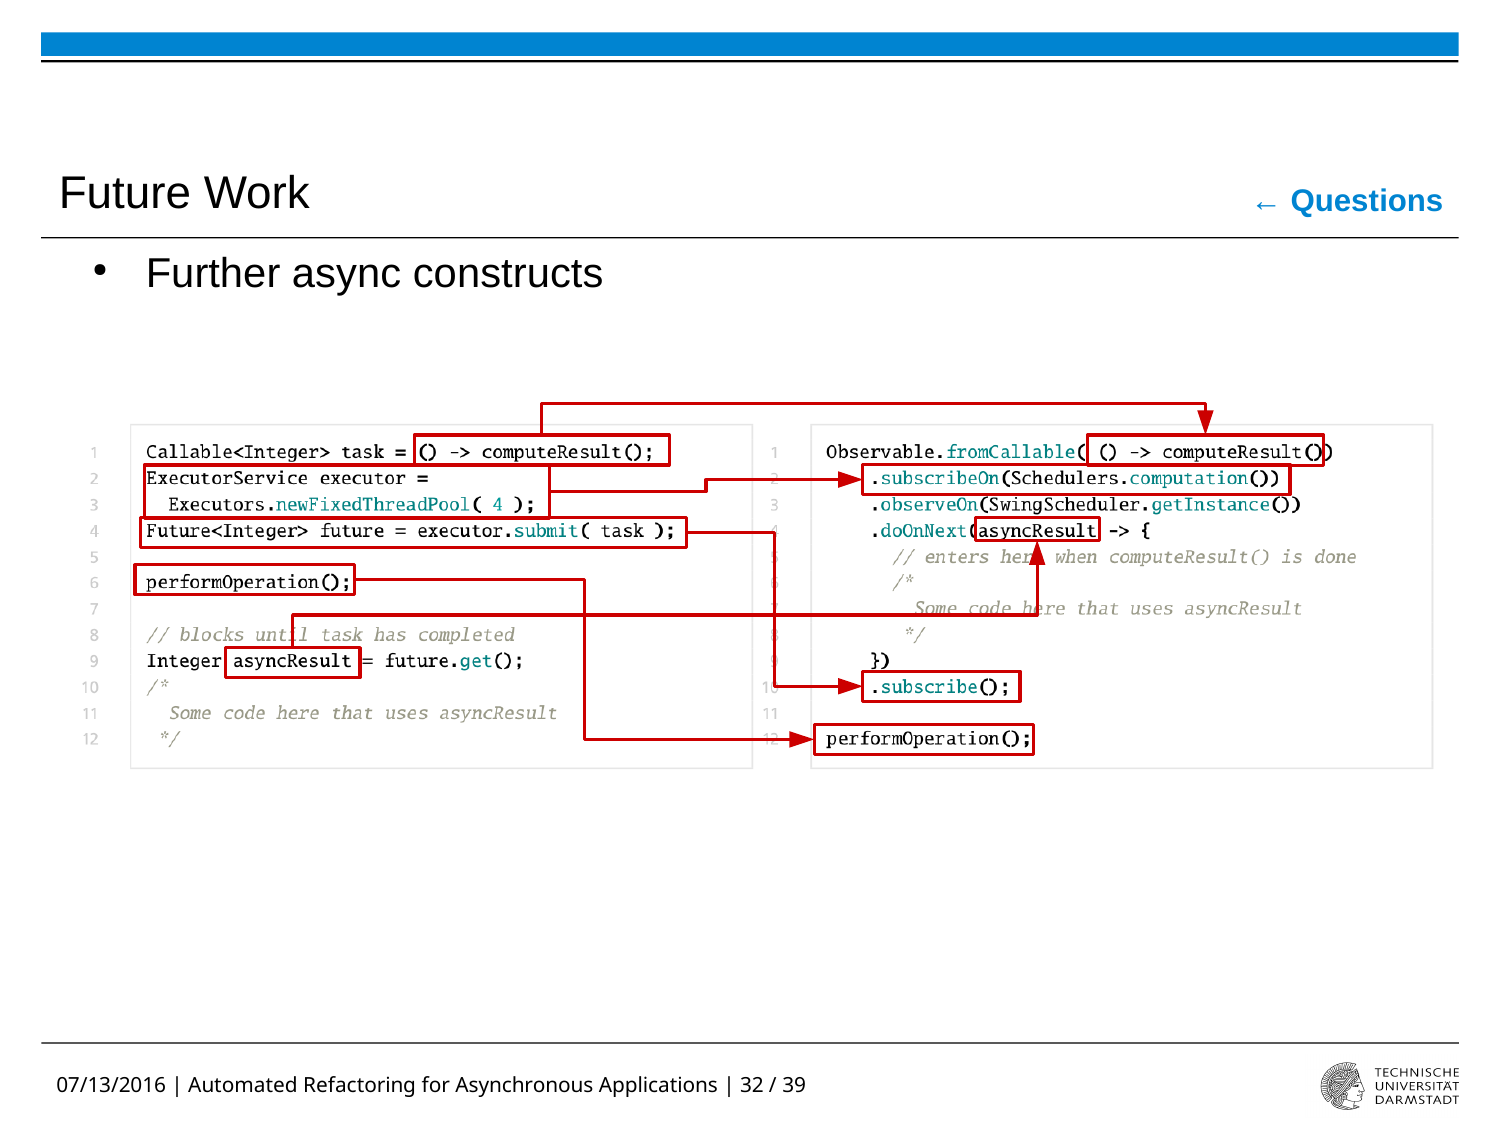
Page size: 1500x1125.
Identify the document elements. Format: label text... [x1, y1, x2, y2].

text_box Future Work [58, 80, 1149, 218]
picture [227, 649, 358, 676]
list Further async constructs [75, 245, 1425, 315]
picture [81, 416, 1441, 772]
picture [1089, 437, 1322, 464]
picture [1305, 1054, 1459, 1118]
picture [146, 467, 548, 516]
picture [816, 726, 1032, 753]
picture [416, 437, 668, 463]
picture [142, 519, 685, 546]
picture [864, 466, 1288, 493]
picture [543, 416, 1204, 490]
picture [977, 519, 1098, 539]
picture [137, 566, 353, 593]
text_box ← Questions [1215, 164, 1444, 218]
picture [864, 673, 1018, 700]
